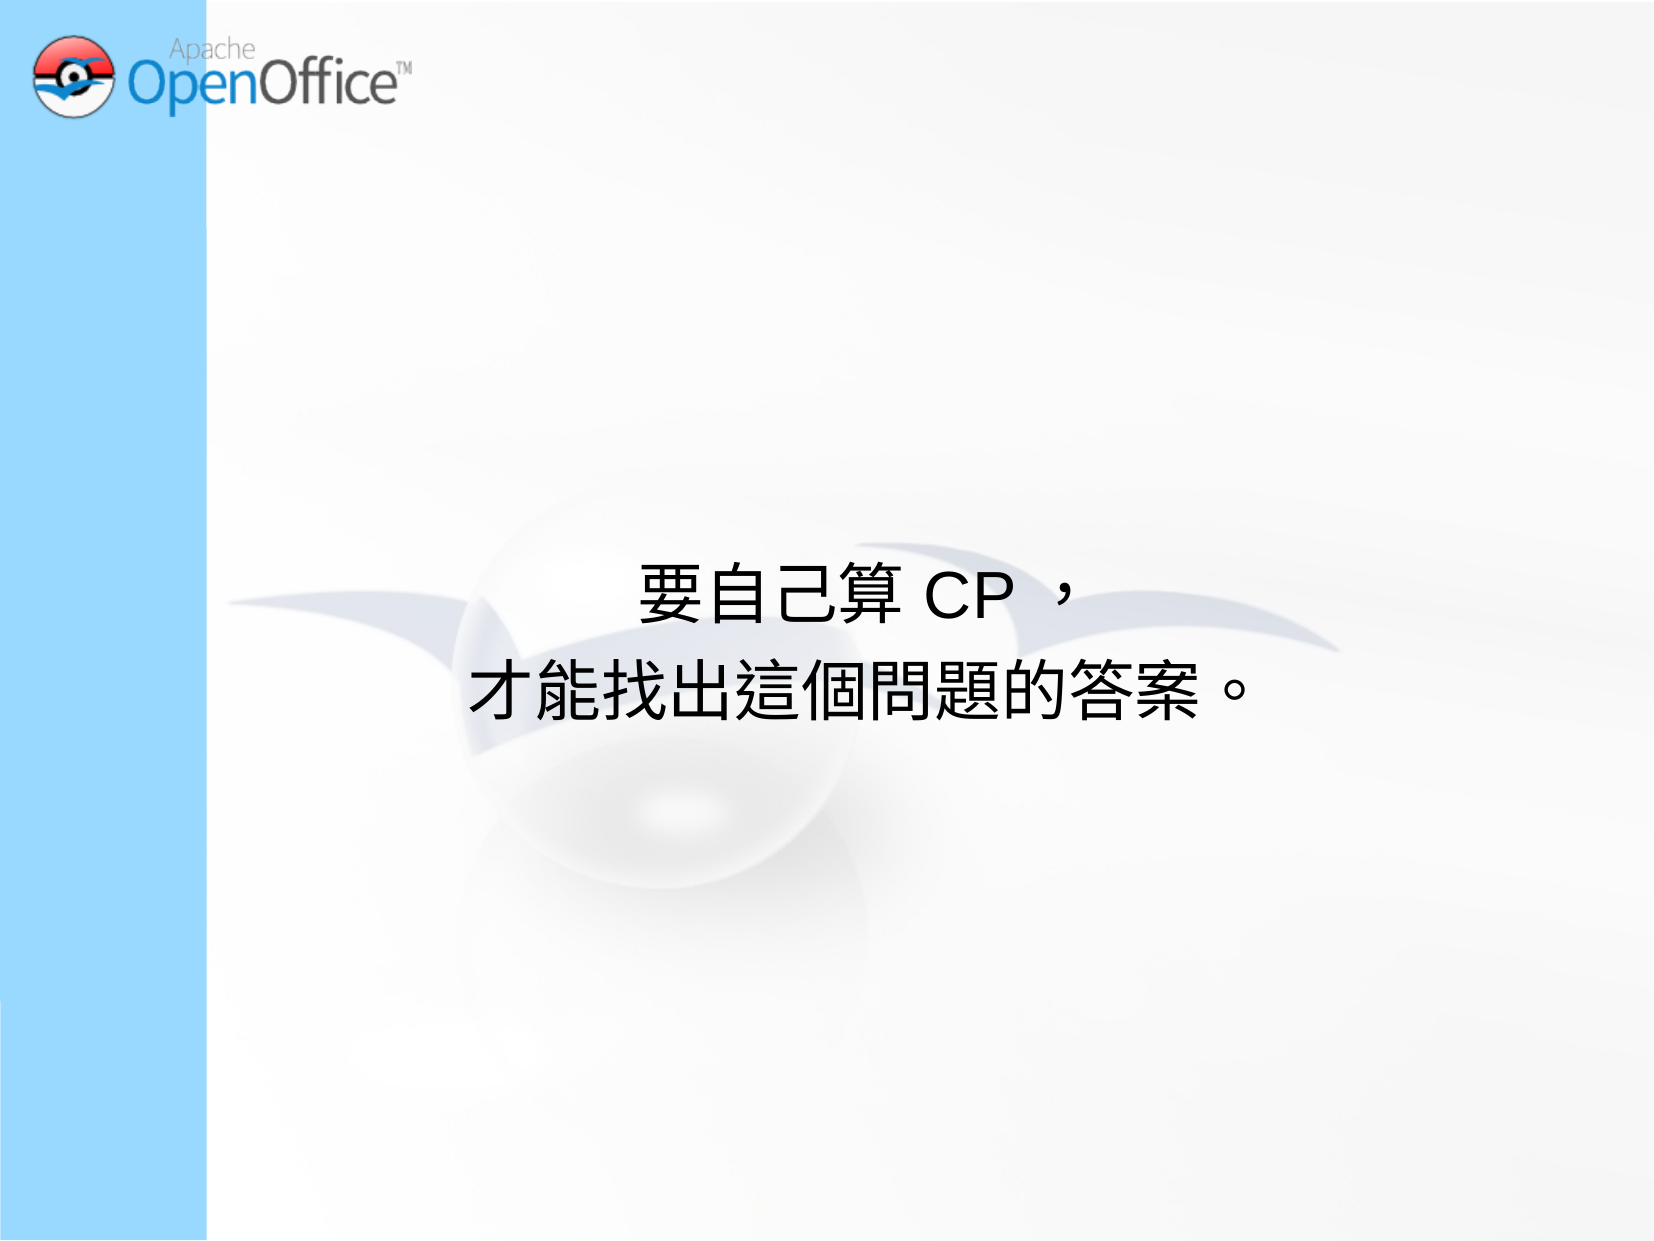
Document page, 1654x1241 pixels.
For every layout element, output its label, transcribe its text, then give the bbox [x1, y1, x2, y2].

subtitle 要自己算CP， 才能找出這個問題的答案。 [165, 108, 1571, 1168]
picture [31, 2, 1654, 1241]
